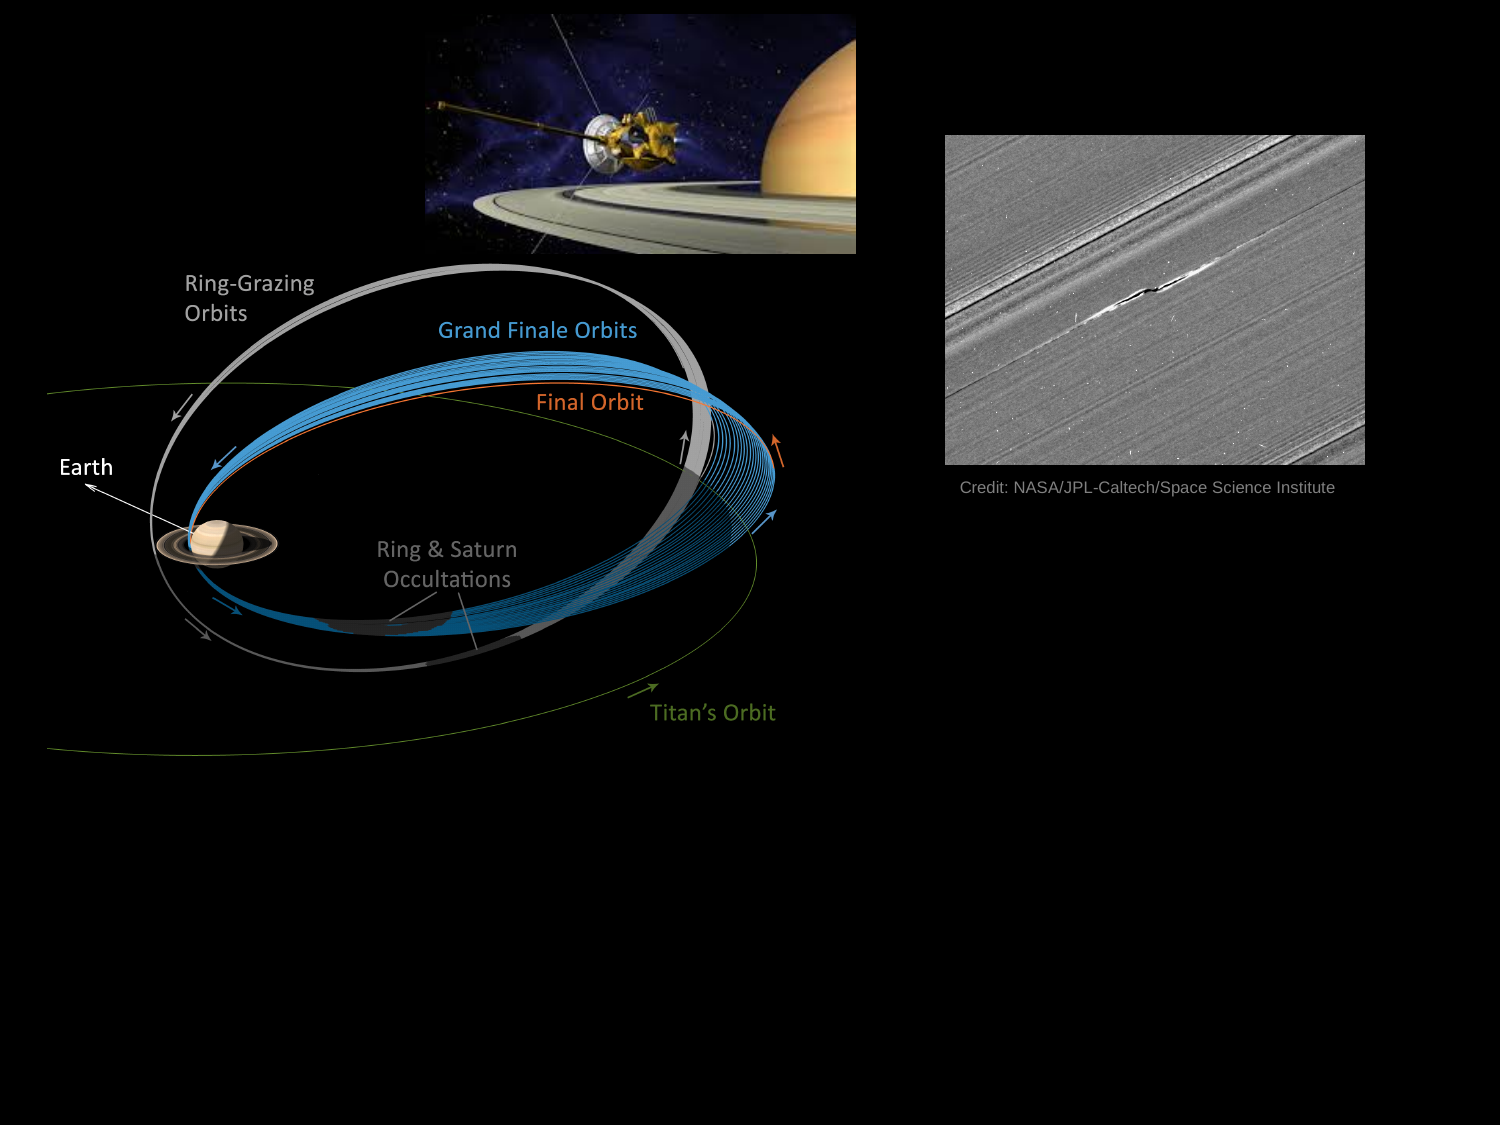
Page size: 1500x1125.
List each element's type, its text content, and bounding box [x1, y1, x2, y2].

picture [945, 135, 1365, 465]
picture [47, 14, 886, 769]
text_box Credit: NASA/JPL-Caltech/Space Science Institute [945, 471, 1500, 571]
